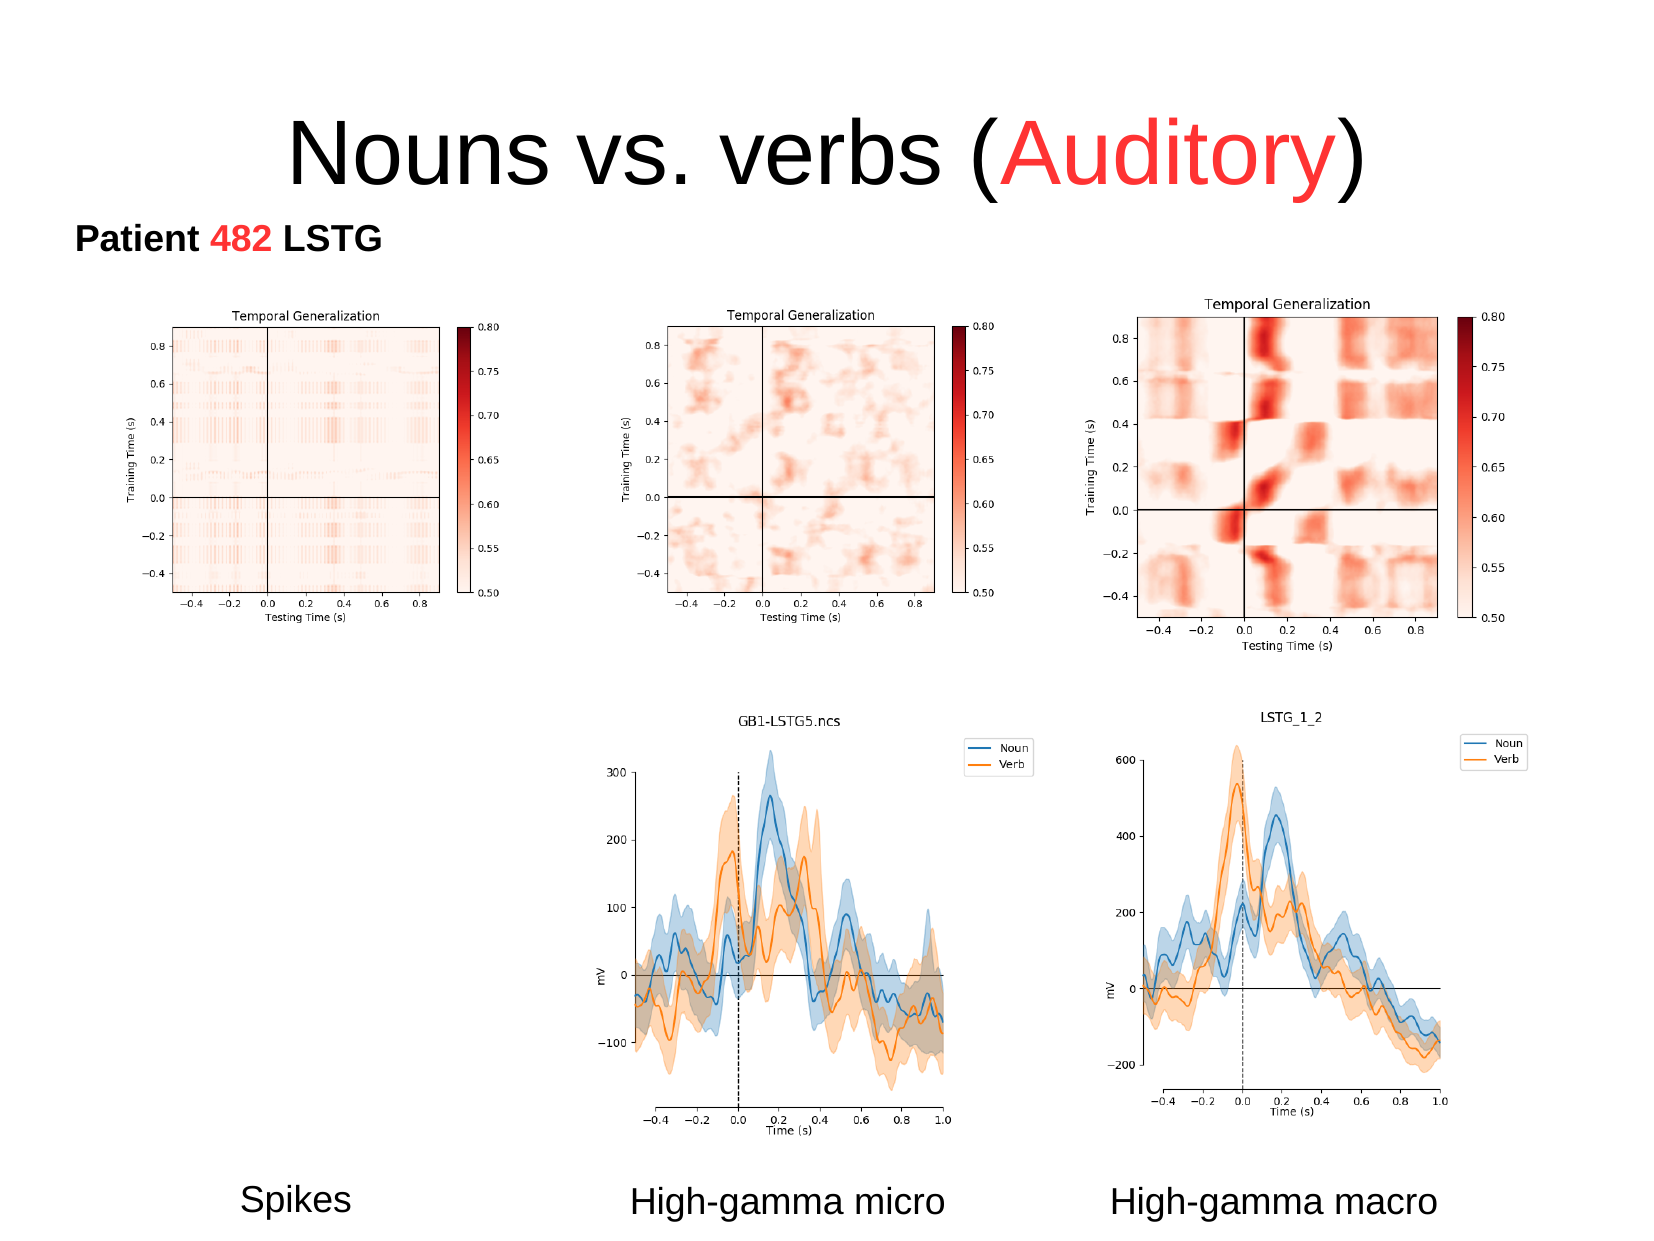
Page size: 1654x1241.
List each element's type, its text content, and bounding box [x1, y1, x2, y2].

picture [590, 269, 1569, 660]
title Nouns vs. verbs (Auditory) [82, 49, 1571, 257]
text_box Spikes [225, 1171, 406, 1229]
picture [95, 285, 556, 631]
text_box High-gamma micro [615, 1173, 976, 1231]
text_box High-gamma macro [1095, 1173, 1456, 1231]
text_box Patient 482 LSTG [60, 210, 616, 271]
picture [554, 672, 1654, 1160]
